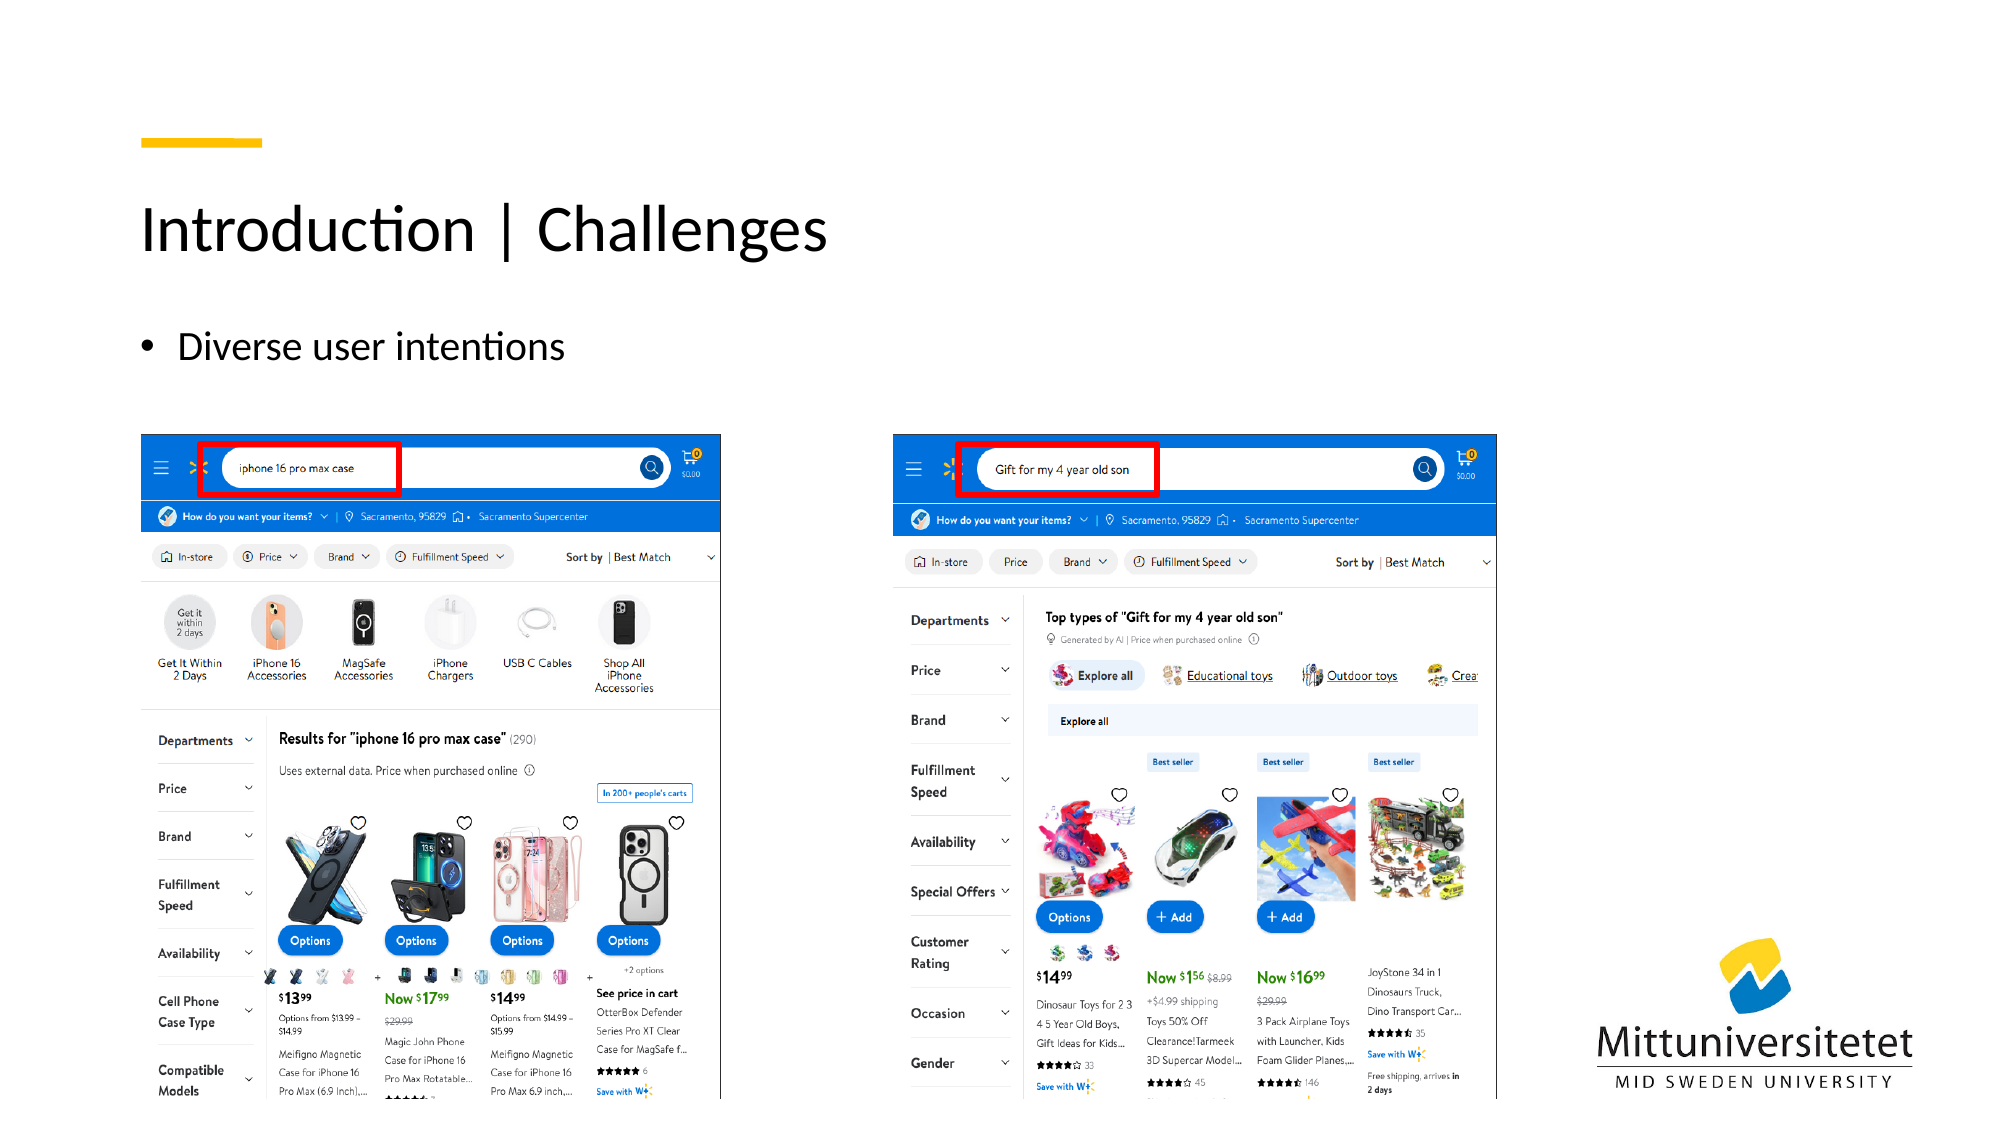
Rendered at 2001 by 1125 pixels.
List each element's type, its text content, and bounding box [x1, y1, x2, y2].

picture [893, 434, 1497, 1099]
picture [141, 434, 721, 1099]
picture [1597, 938, 1913, 1088]
list Diverse user intentions [124, 317, 1192, 909]
title Introduction | Challenges [124, 186, 1056, 317]
